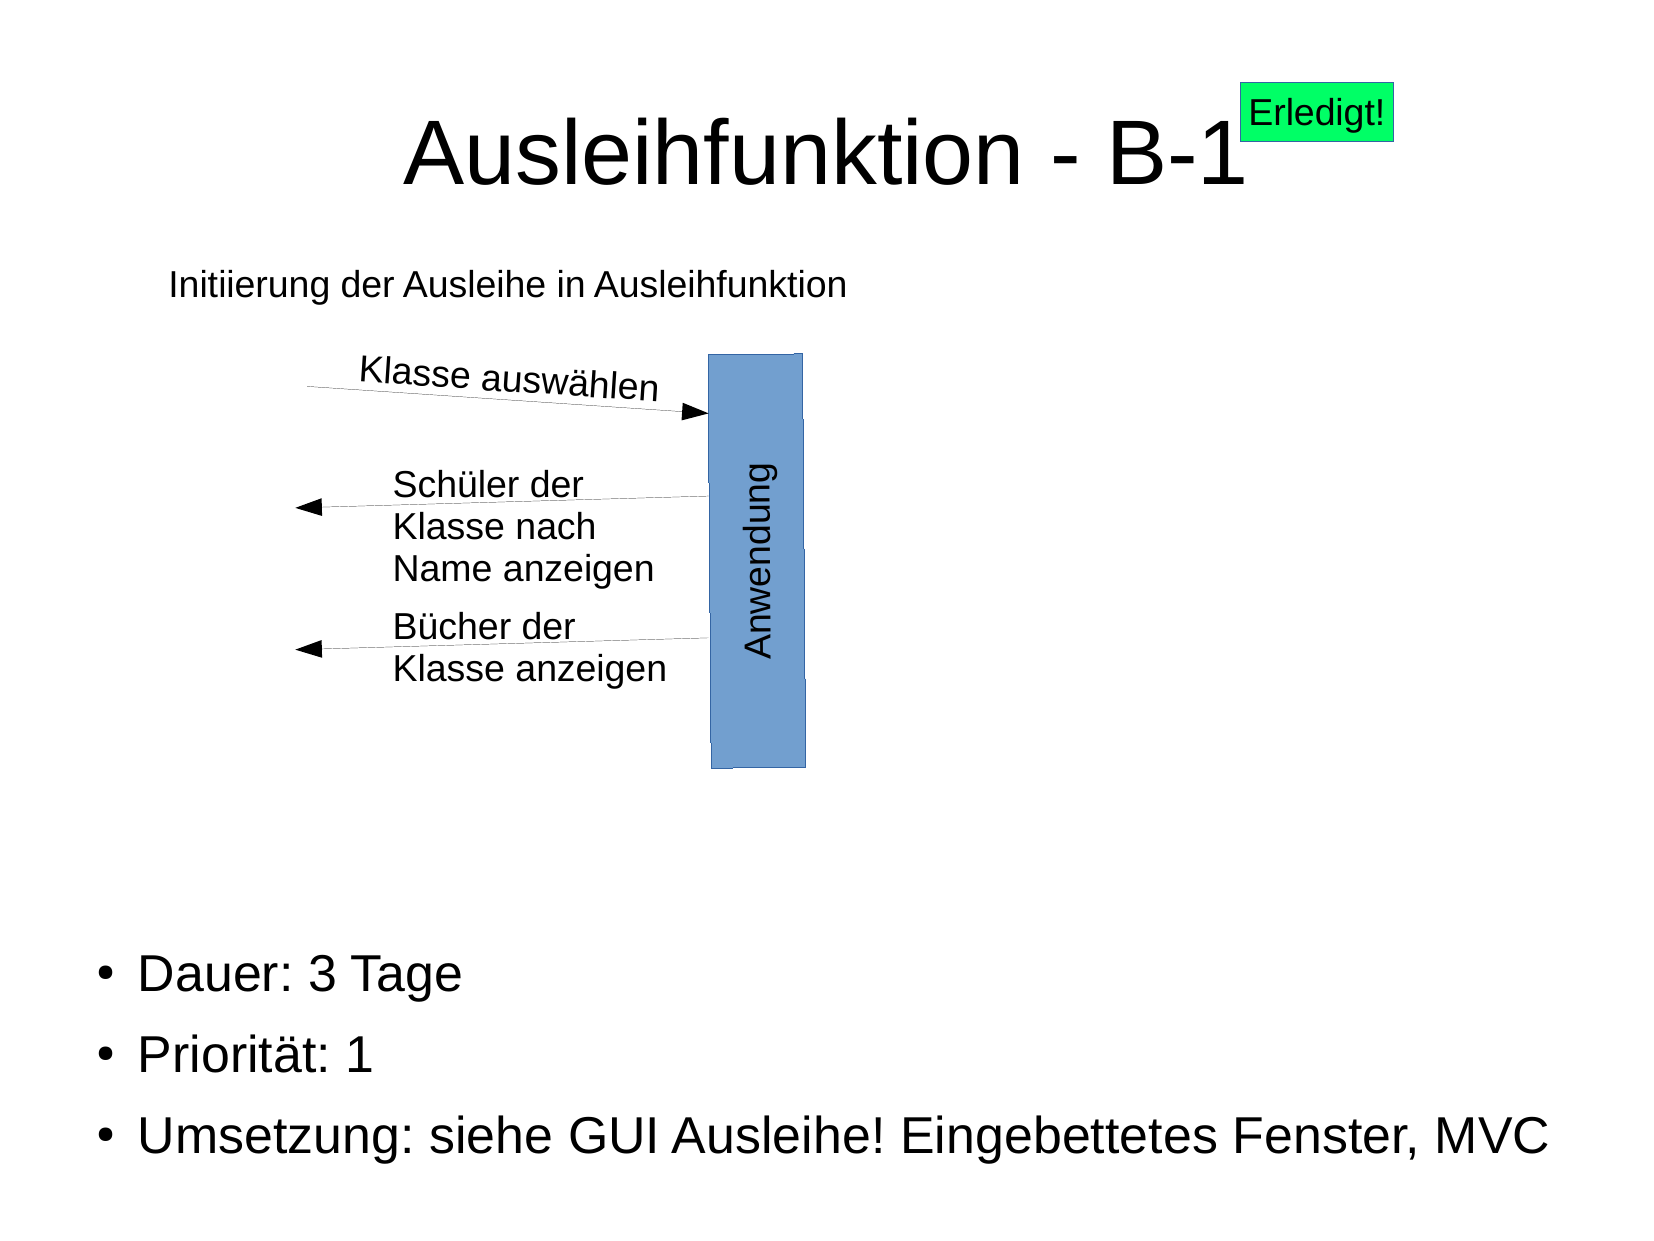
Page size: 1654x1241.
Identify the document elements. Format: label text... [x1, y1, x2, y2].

list Dauer: 3 Tage Priorität: 1 Umsetzung: siehe GUI Ausleihe! Eingebettetes Fenster, MVC [82, 944, 1571, 1170]
text_box Initiierung der Ausleihe in Ausleihfunktion [153, 256, 1134, 314]
text_box Anwendung [708, 353, 806, 769]
text_box Erledigt! [1240, 82, 1394, 142]
text_box Bücher der Klasse anzeigen [377, 598, 709, 697]
title Ausleihfunktion - B-1 [82, 49, 1571, 257]
text_box Schüler der Klasse nach Name anzeigen [377, 456, 709, 598]
